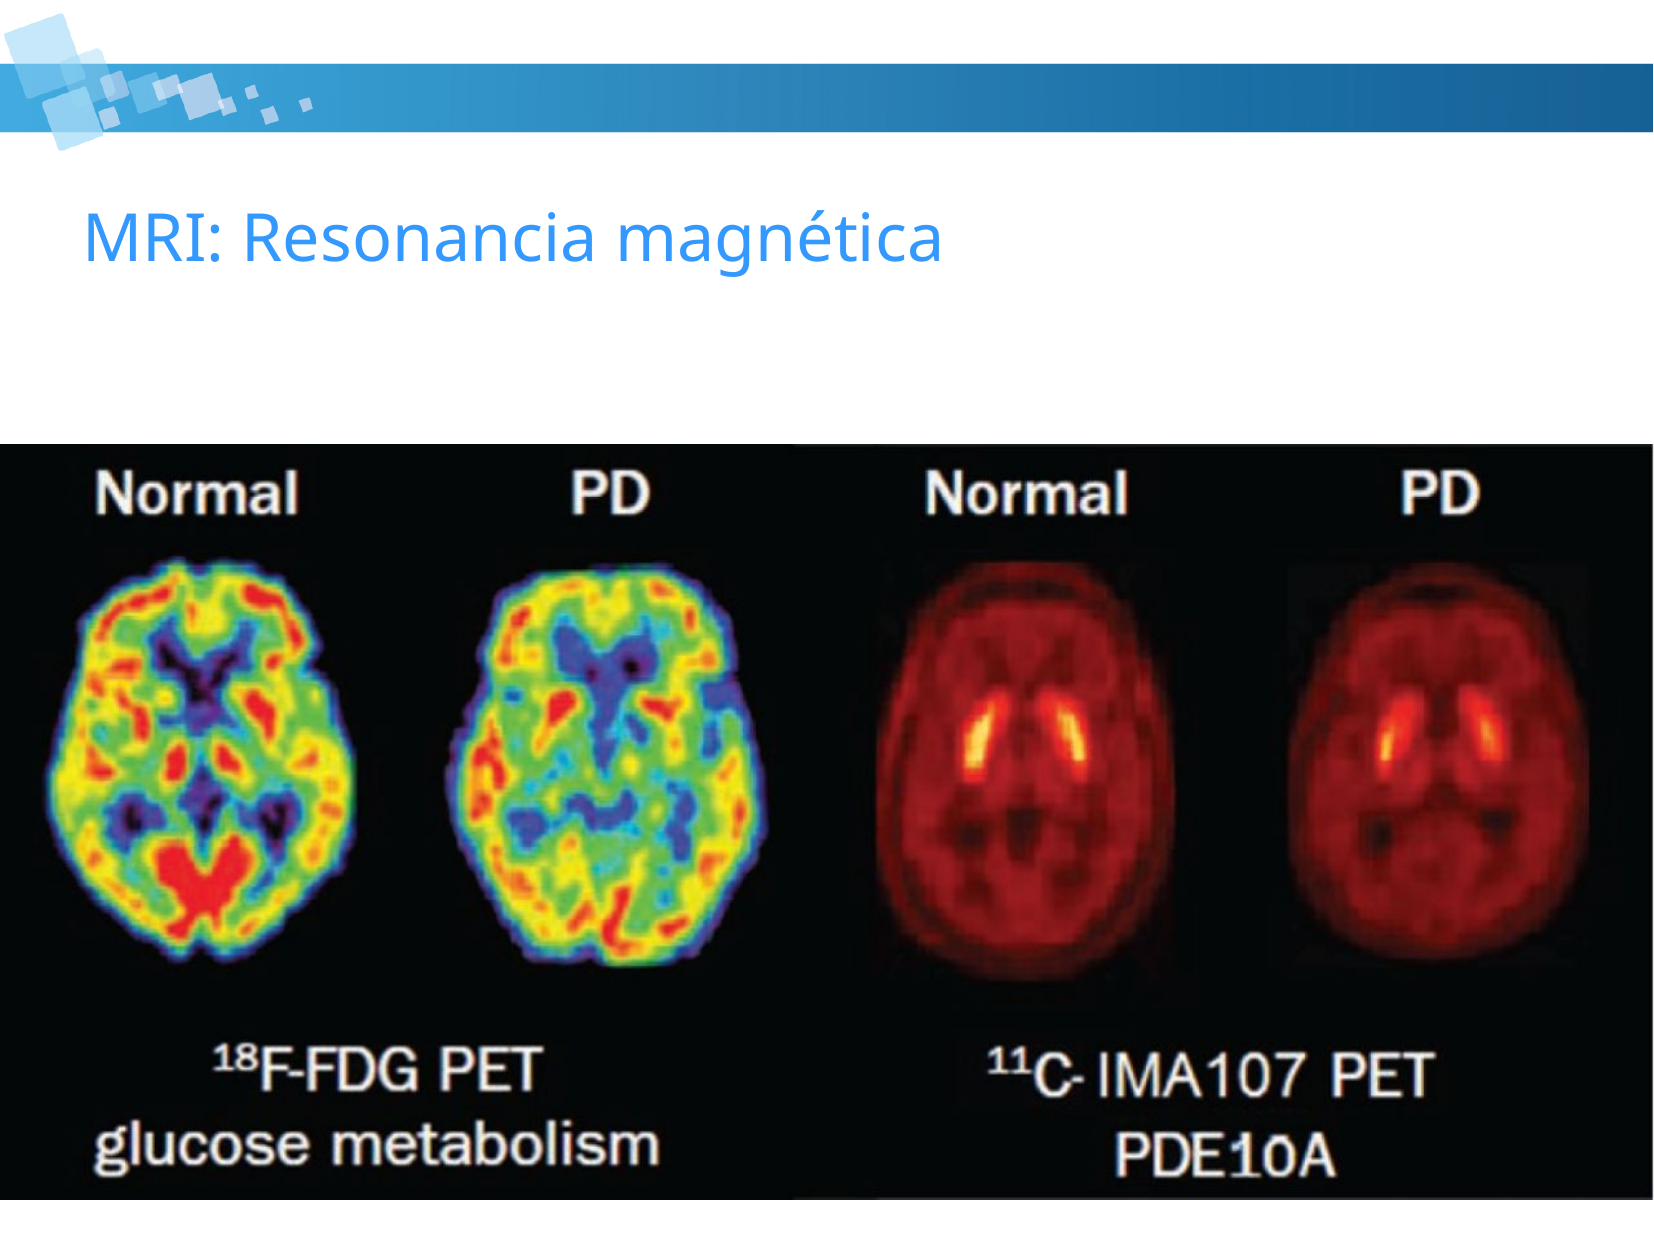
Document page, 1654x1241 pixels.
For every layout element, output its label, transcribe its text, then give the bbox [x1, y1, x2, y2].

title MRI: Resonancia magnética [82, 131, 1571, 339]
picture [0, 0, 1654, 1238]
